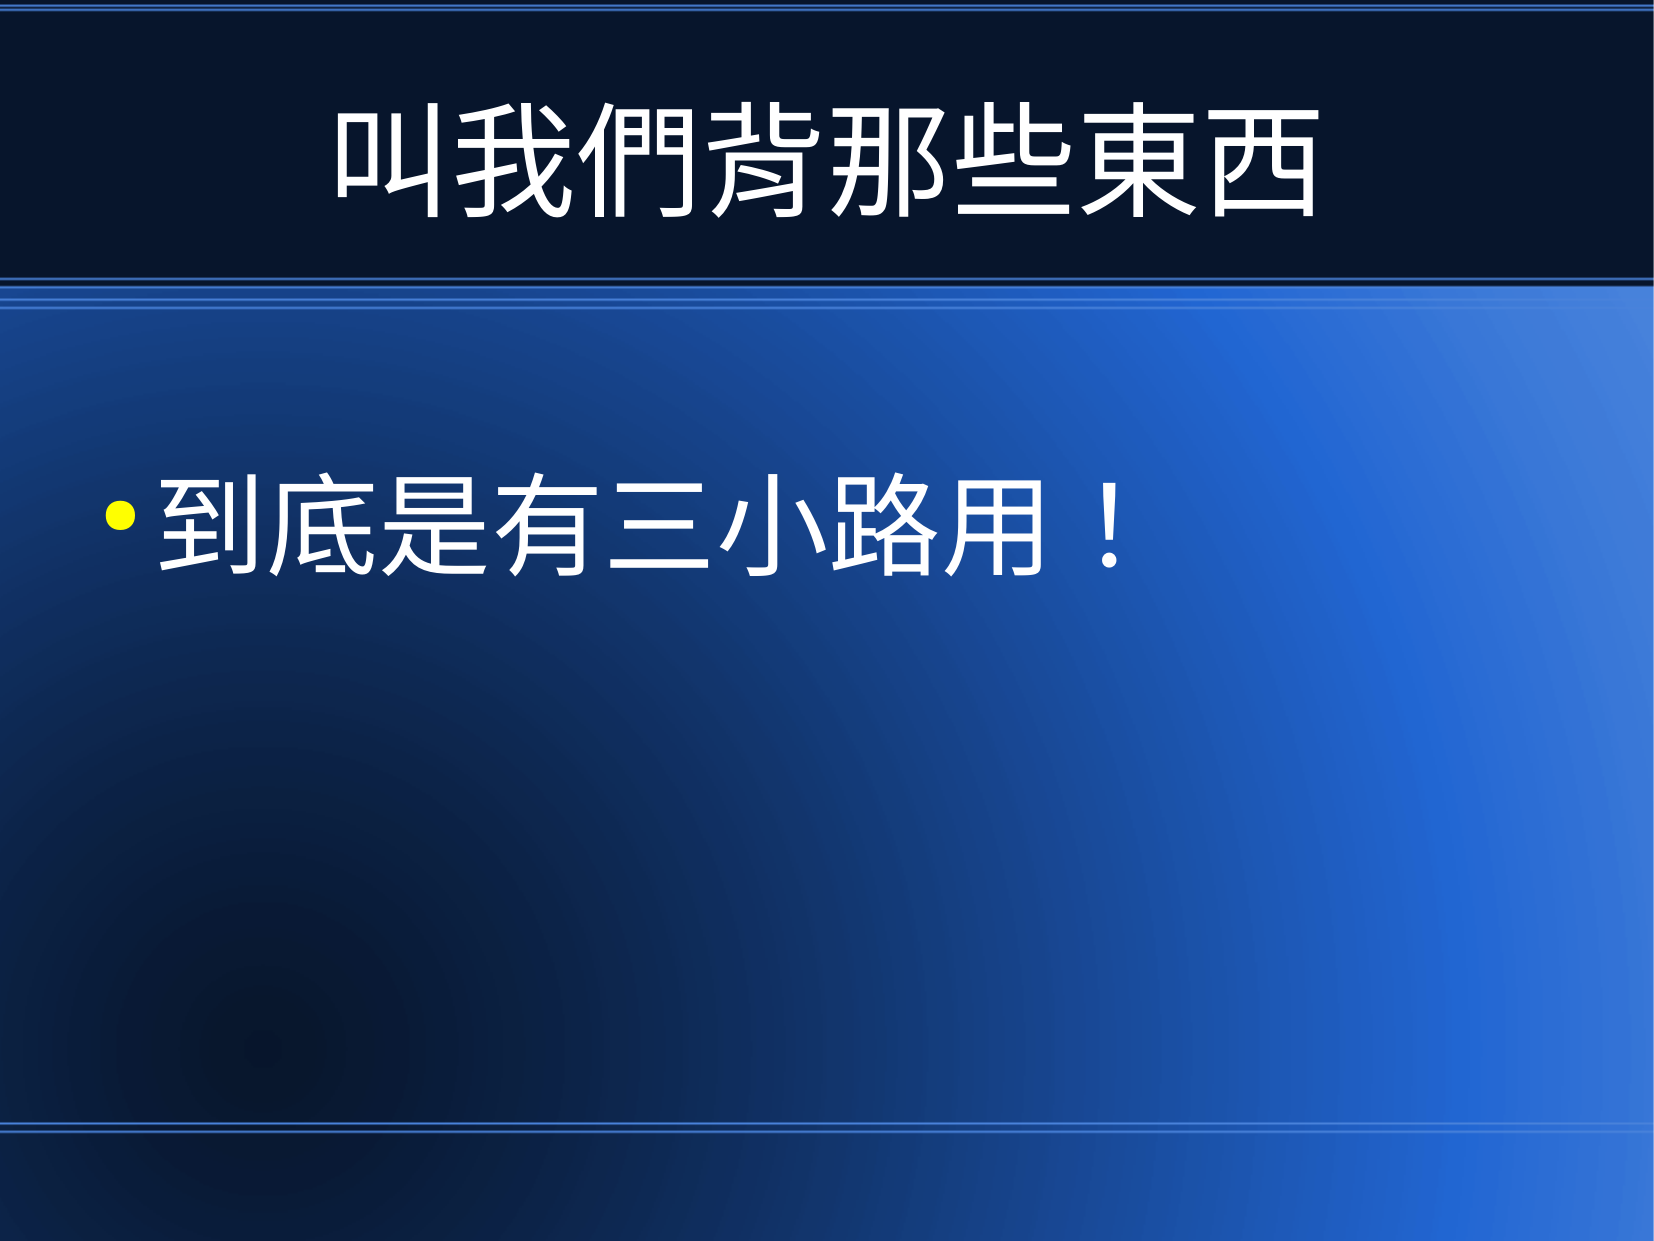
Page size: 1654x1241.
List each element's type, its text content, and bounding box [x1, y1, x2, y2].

list 到底是有三小路用！ [82, 355, 1571, 1241]
title 叫我們背那些東西 [82, 49, 1571, 257]
picture [0, 0, 1654, 1241]
